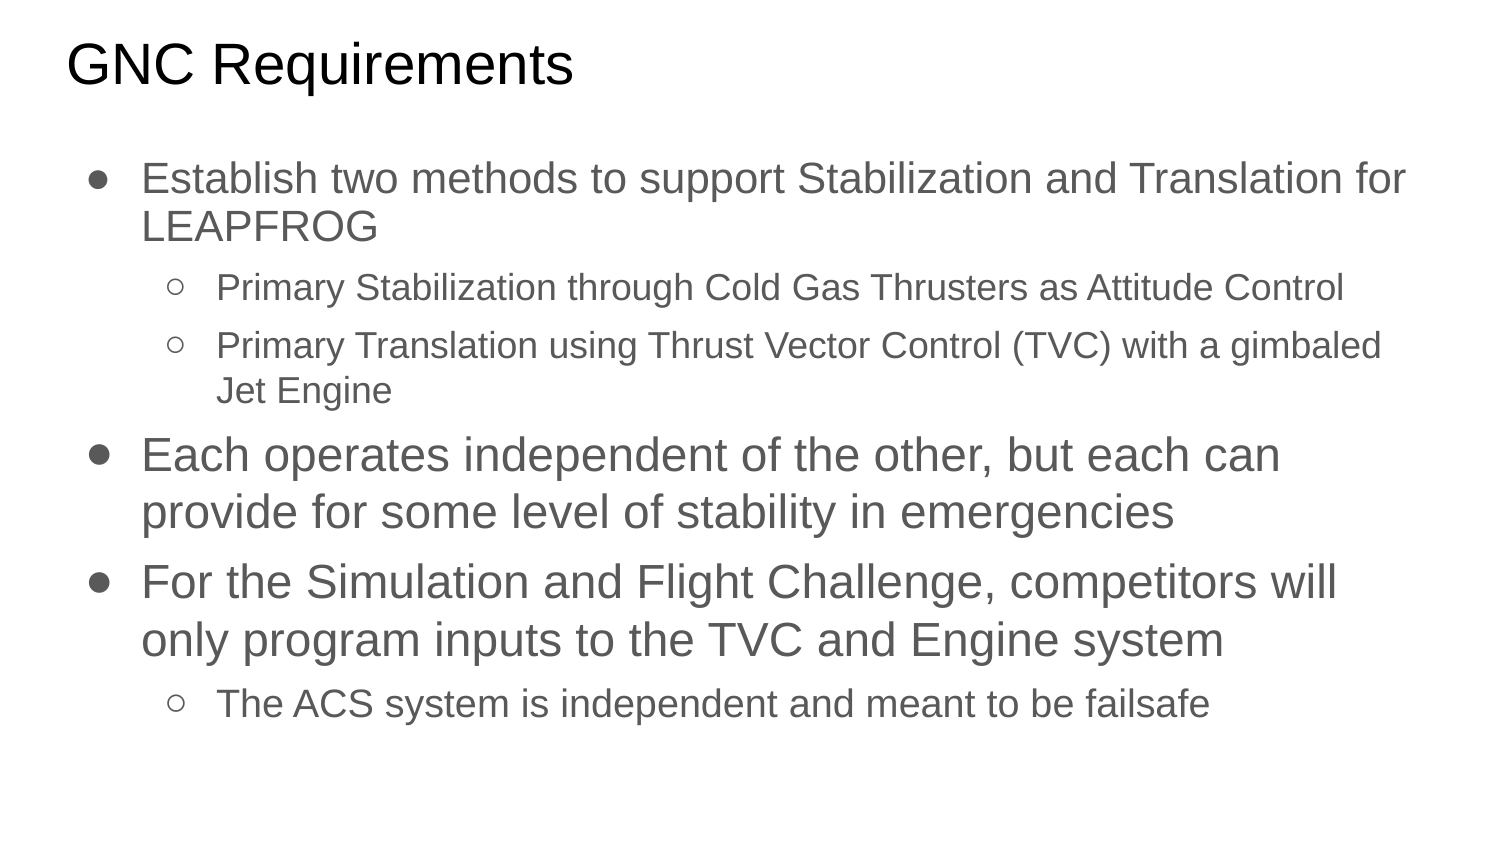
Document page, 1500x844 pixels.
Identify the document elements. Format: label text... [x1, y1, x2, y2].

list Establish two methods to support Stabilization and Translation for LEAPFROG Primary Stabilization through Cold Gas Thrusters as Attitude Control Primary Translation using Thrust Vector Control (TVC) with a gimbaled Jet Engine Each operates independent of the other, but each can provide for some level of stability in emergencies For the Simulation and Flight Challenge, competitors will only program inputs to the TVC and Engine system The ACS system is independent and meant to be failsafe [51, 141, 1449, 758]
title GNC Requirements [51, 10, 1449, 105]
